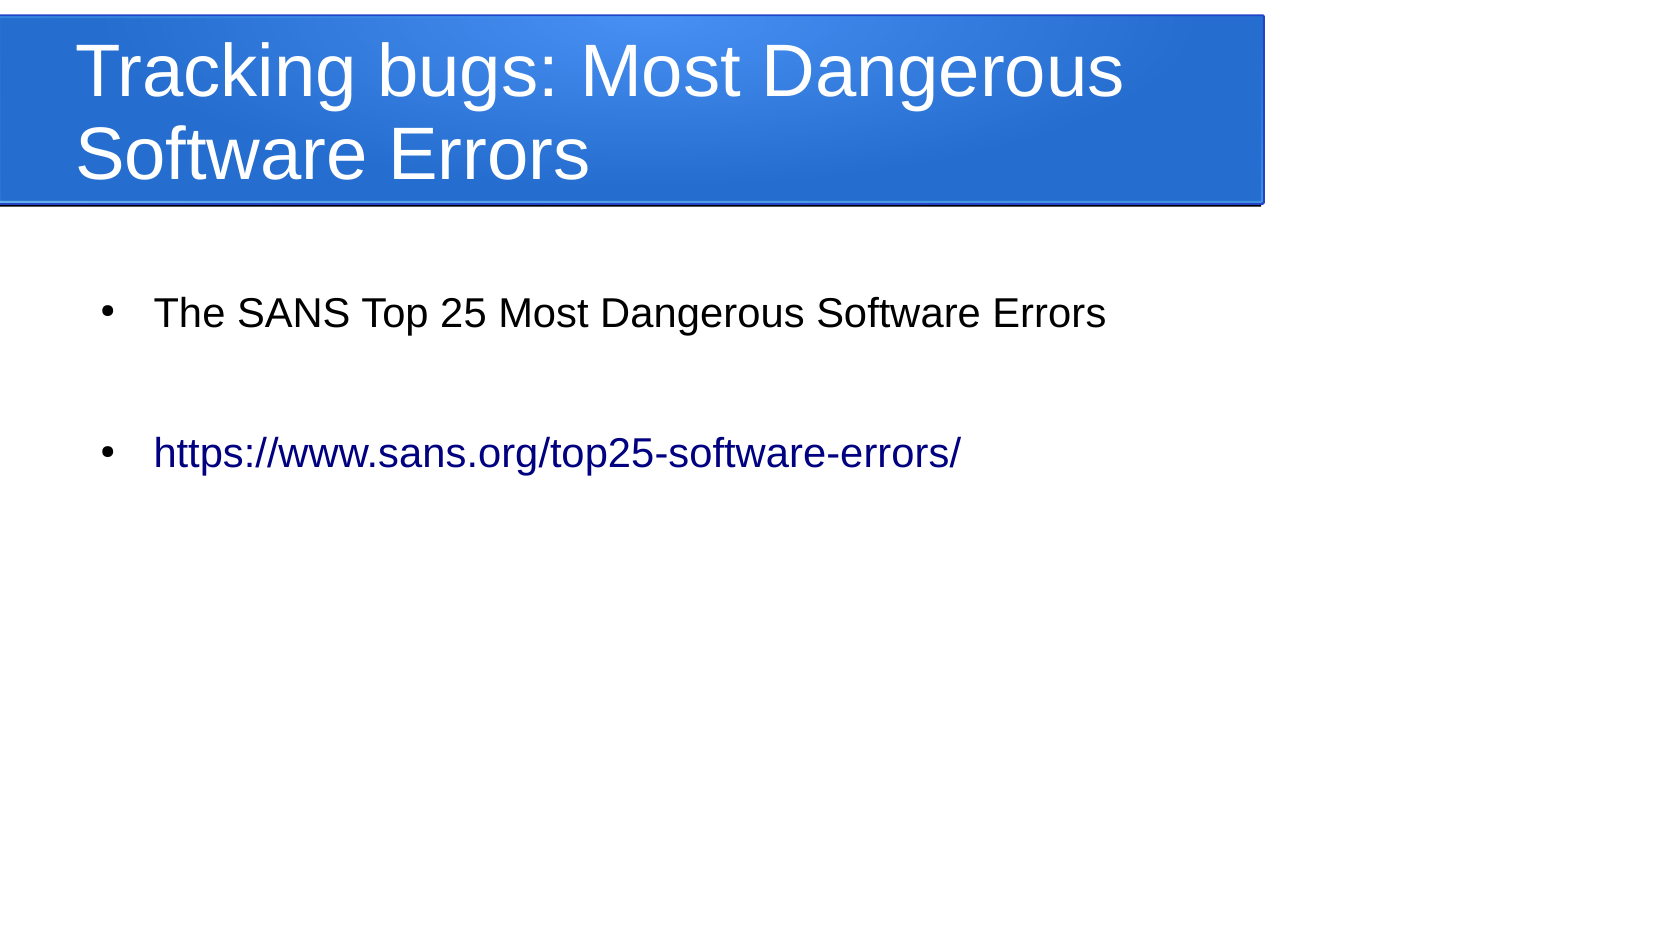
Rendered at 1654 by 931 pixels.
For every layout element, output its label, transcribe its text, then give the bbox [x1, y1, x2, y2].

title Tracking bugs: Most Dangerous Software Errors [75, 29, 1227, 196]
list The SANS Top 25 Most Dangerous Software Errors https://www.sans.org/top25-software-errors/ [82, 224, 1571, 764]
